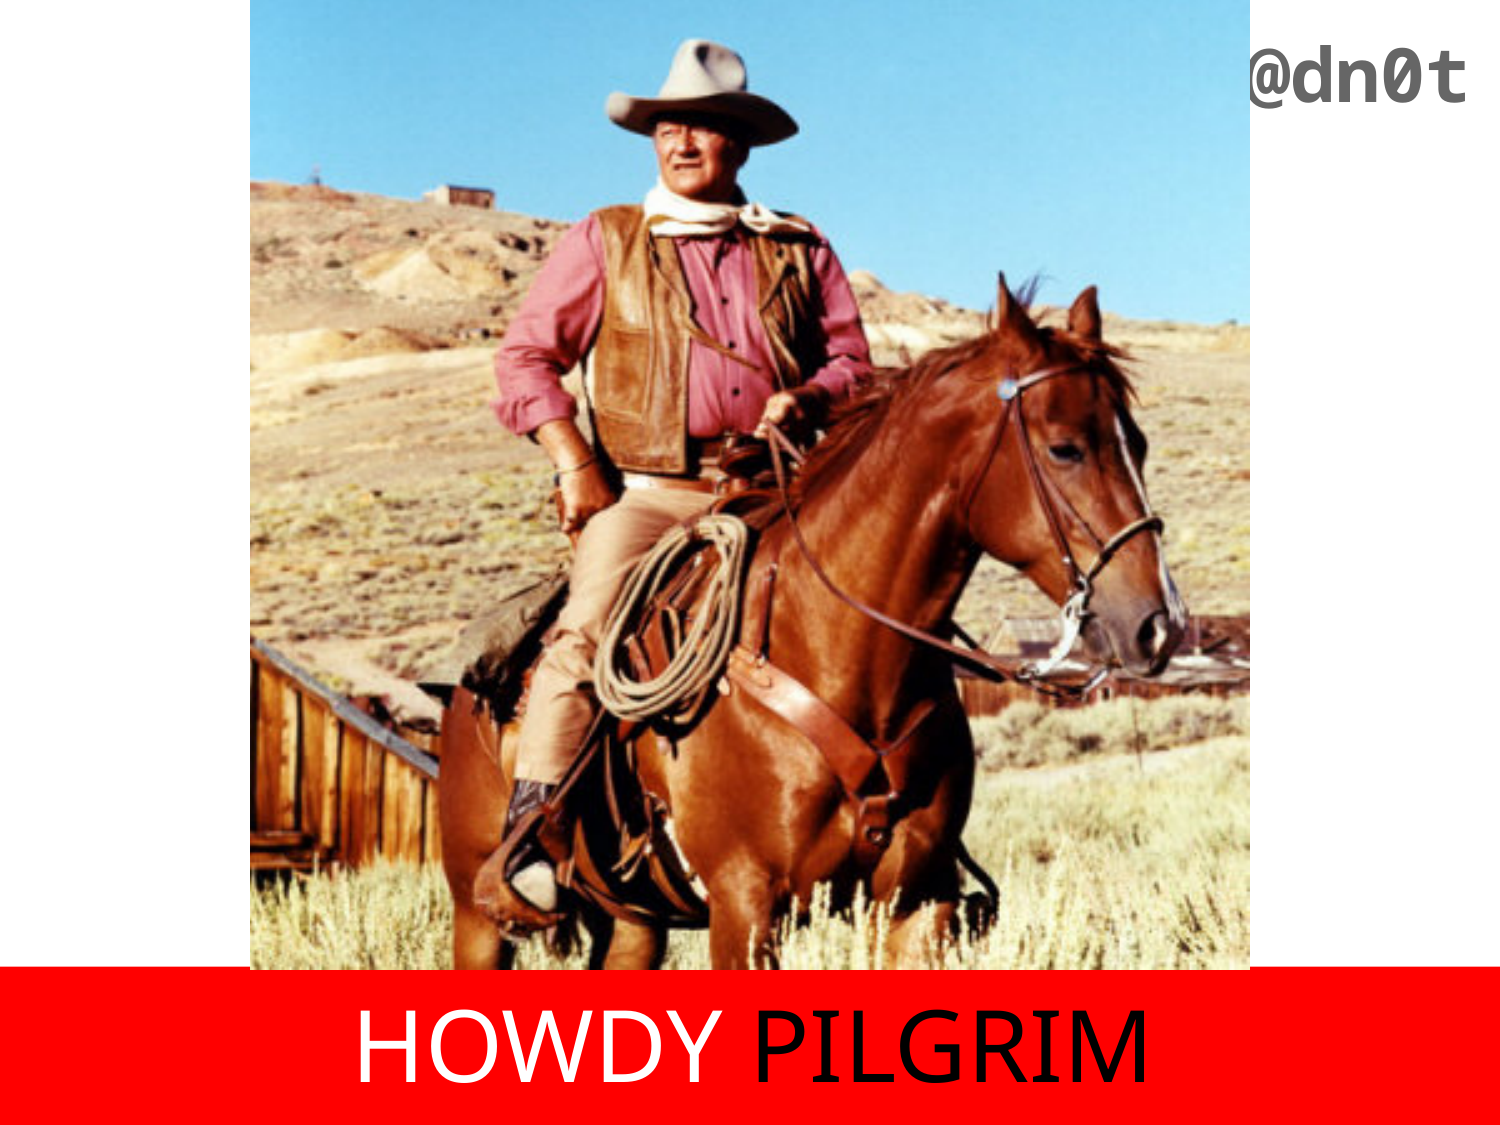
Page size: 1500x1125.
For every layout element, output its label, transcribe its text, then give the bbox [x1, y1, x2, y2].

list HOWDY PILGRIM [28, 974, 1478, 1111]
picture [250, 0, 1250, 970]
